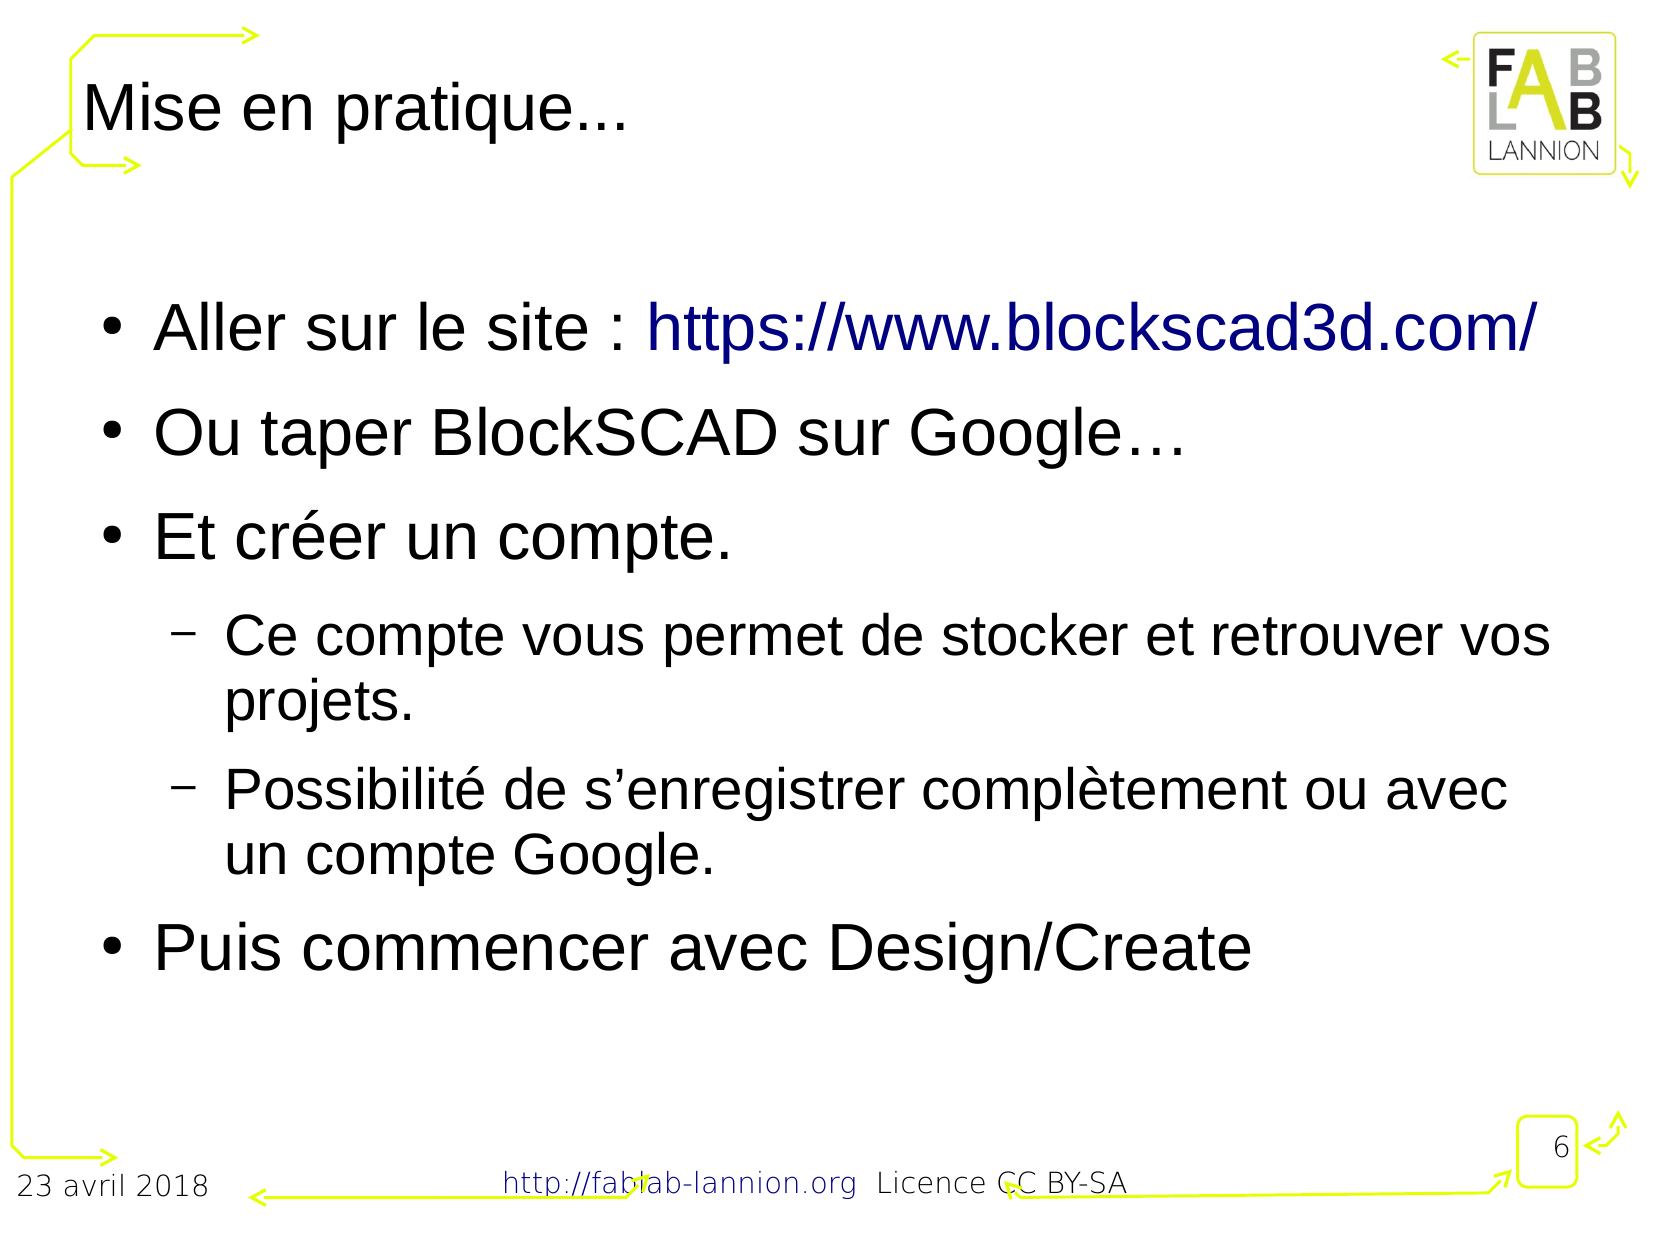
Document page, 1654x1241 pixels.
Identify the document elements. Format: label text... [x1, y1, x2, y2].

picture [1470, 29, 1619, 178]
list Aller sur le site : https://www.blockscad3d.com/ Ou taper BlockSCAD sur Google… Et créer un compte. Ce compte vous permet de stocker et retrouver vos projets. Possibilité de s’enregistrer complètement ou avec un compte Google. Puis commencer avec Design/Create [82, 290, 1571, 1010]
title Mise en pratique... [82, 49, 1441, 166]
